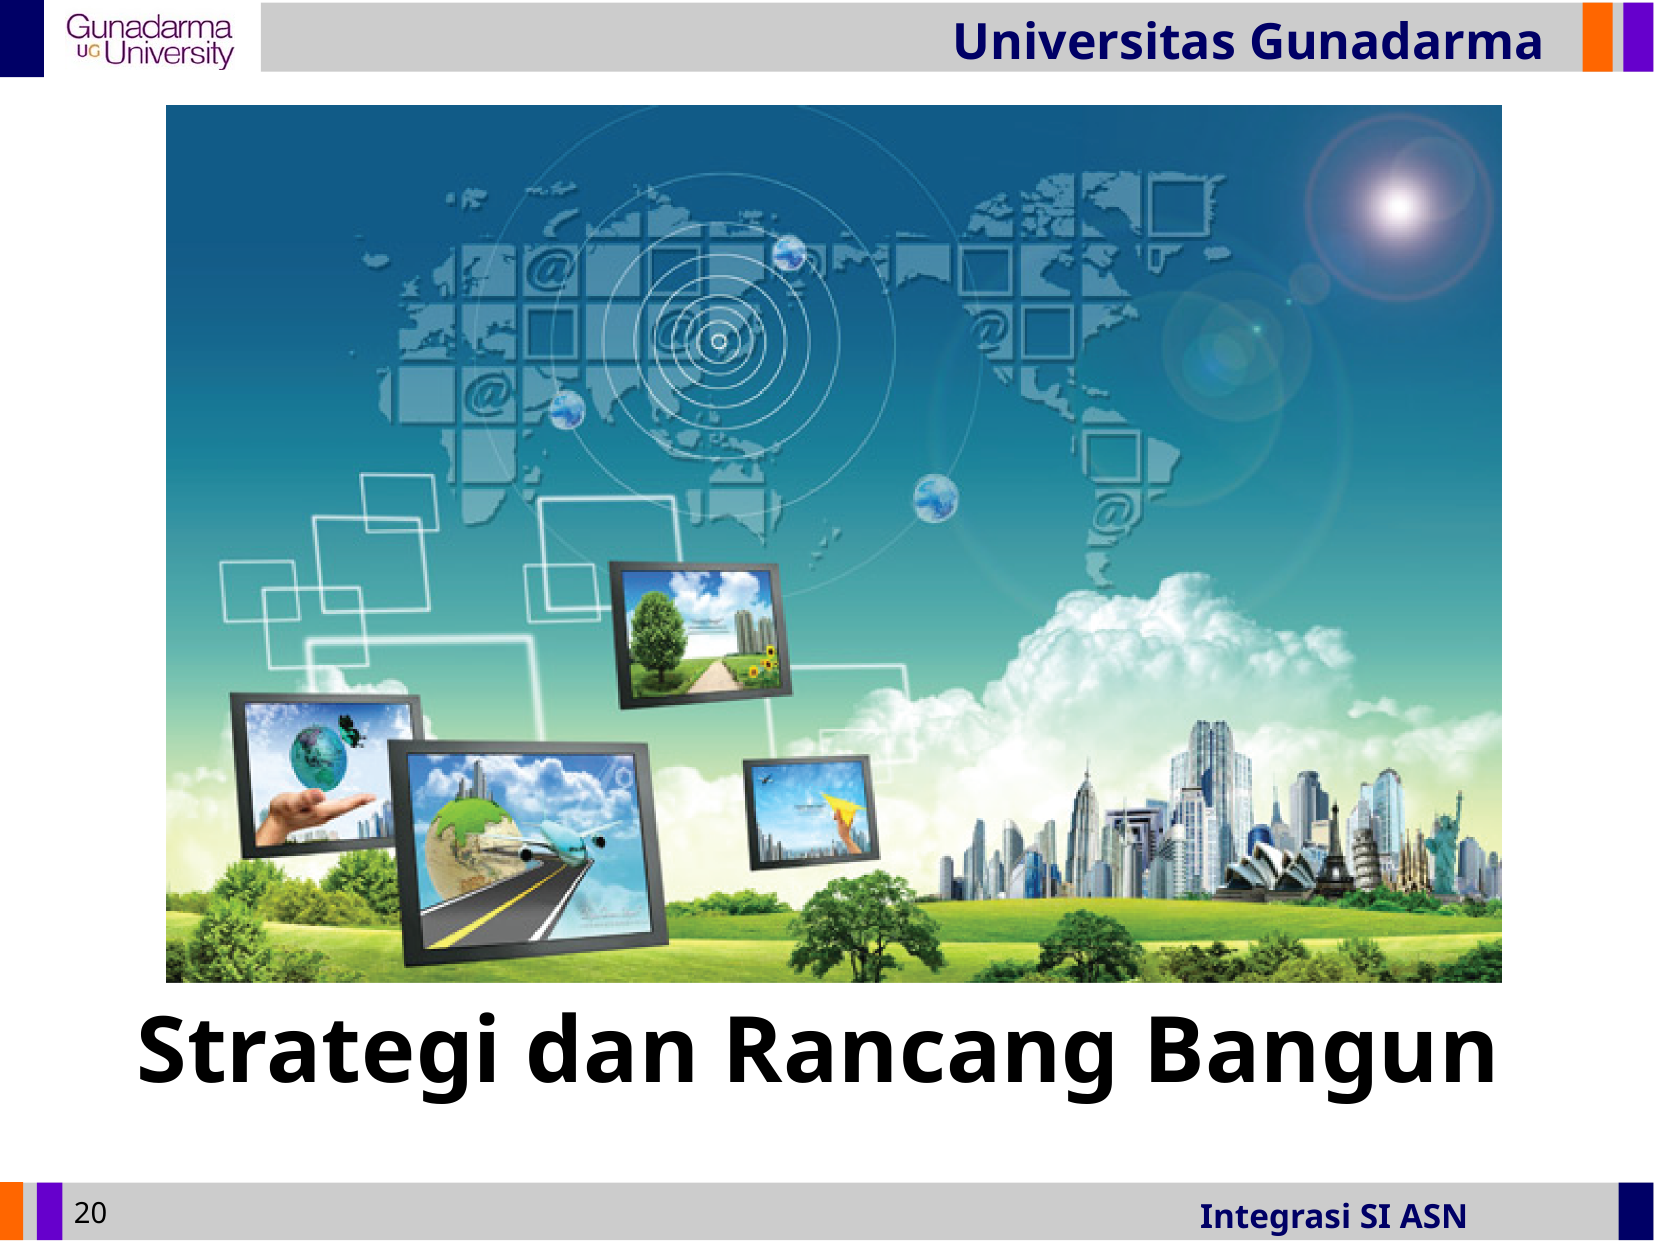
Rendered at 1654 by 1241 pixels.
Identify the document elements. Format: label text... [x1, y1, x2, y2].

picture [166, 105, 1502, 983]
picture [65, 0, 235, 70]
title Strategi dan Rancang Bangun [62, 983, 1576, 1111]
